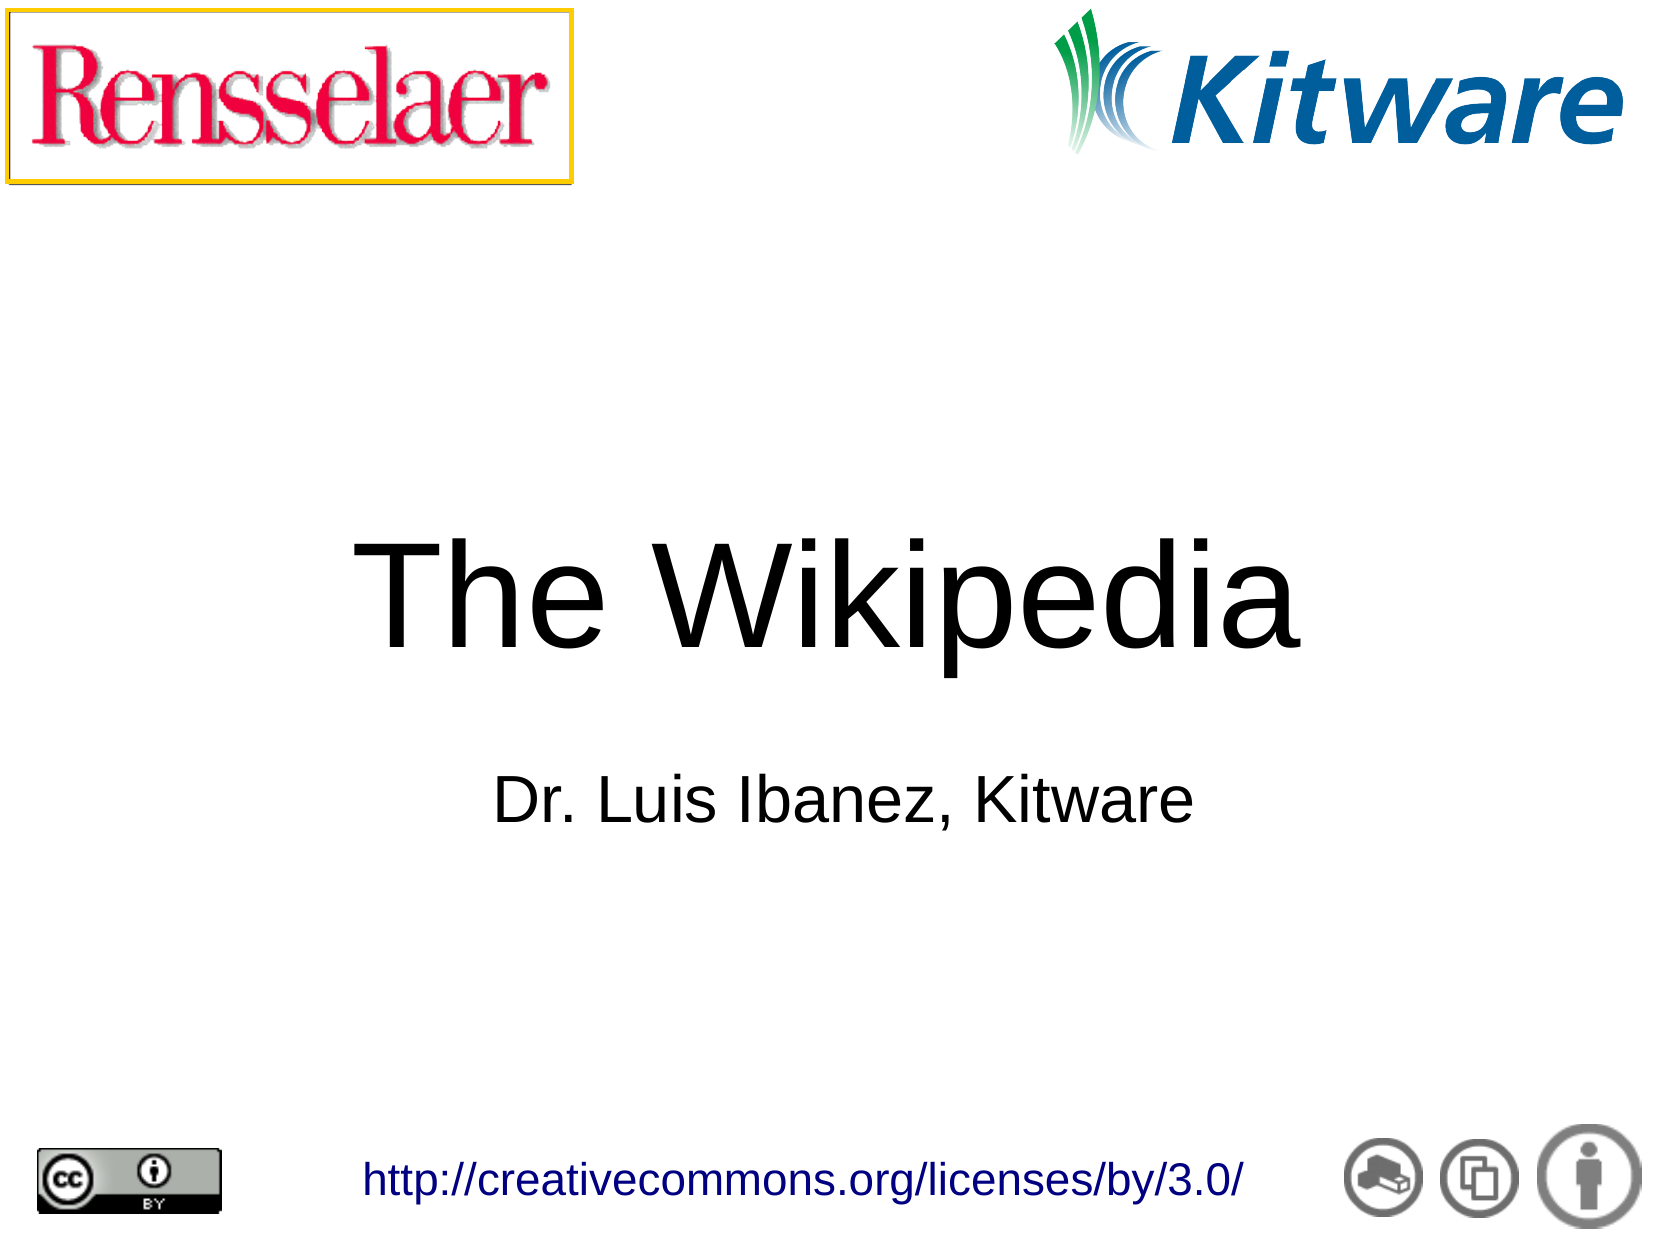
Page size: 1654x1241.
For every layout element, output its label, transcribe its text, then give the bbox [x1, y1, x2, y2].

picture [1054, 8, 1623, 155]
picture [37, 1148, 222, 1214]
title The Wikipedia [82, 499, 1571, 693]
picture [1344, 1138, 1423, 1217]
picture [2, 6, 572, 190]
picture [1537, 1124, 1642, 1230]
picture [1440, 1139, 1519, 1218]
text_box http://creativecommons.org/licenses/by/3.0/ [347, 1146, 1323, 1213]
subtitle Dr. Luis Ibanez, Kitware [82, 699, 1571, 901]
picture [9, 12, 569, 179]
